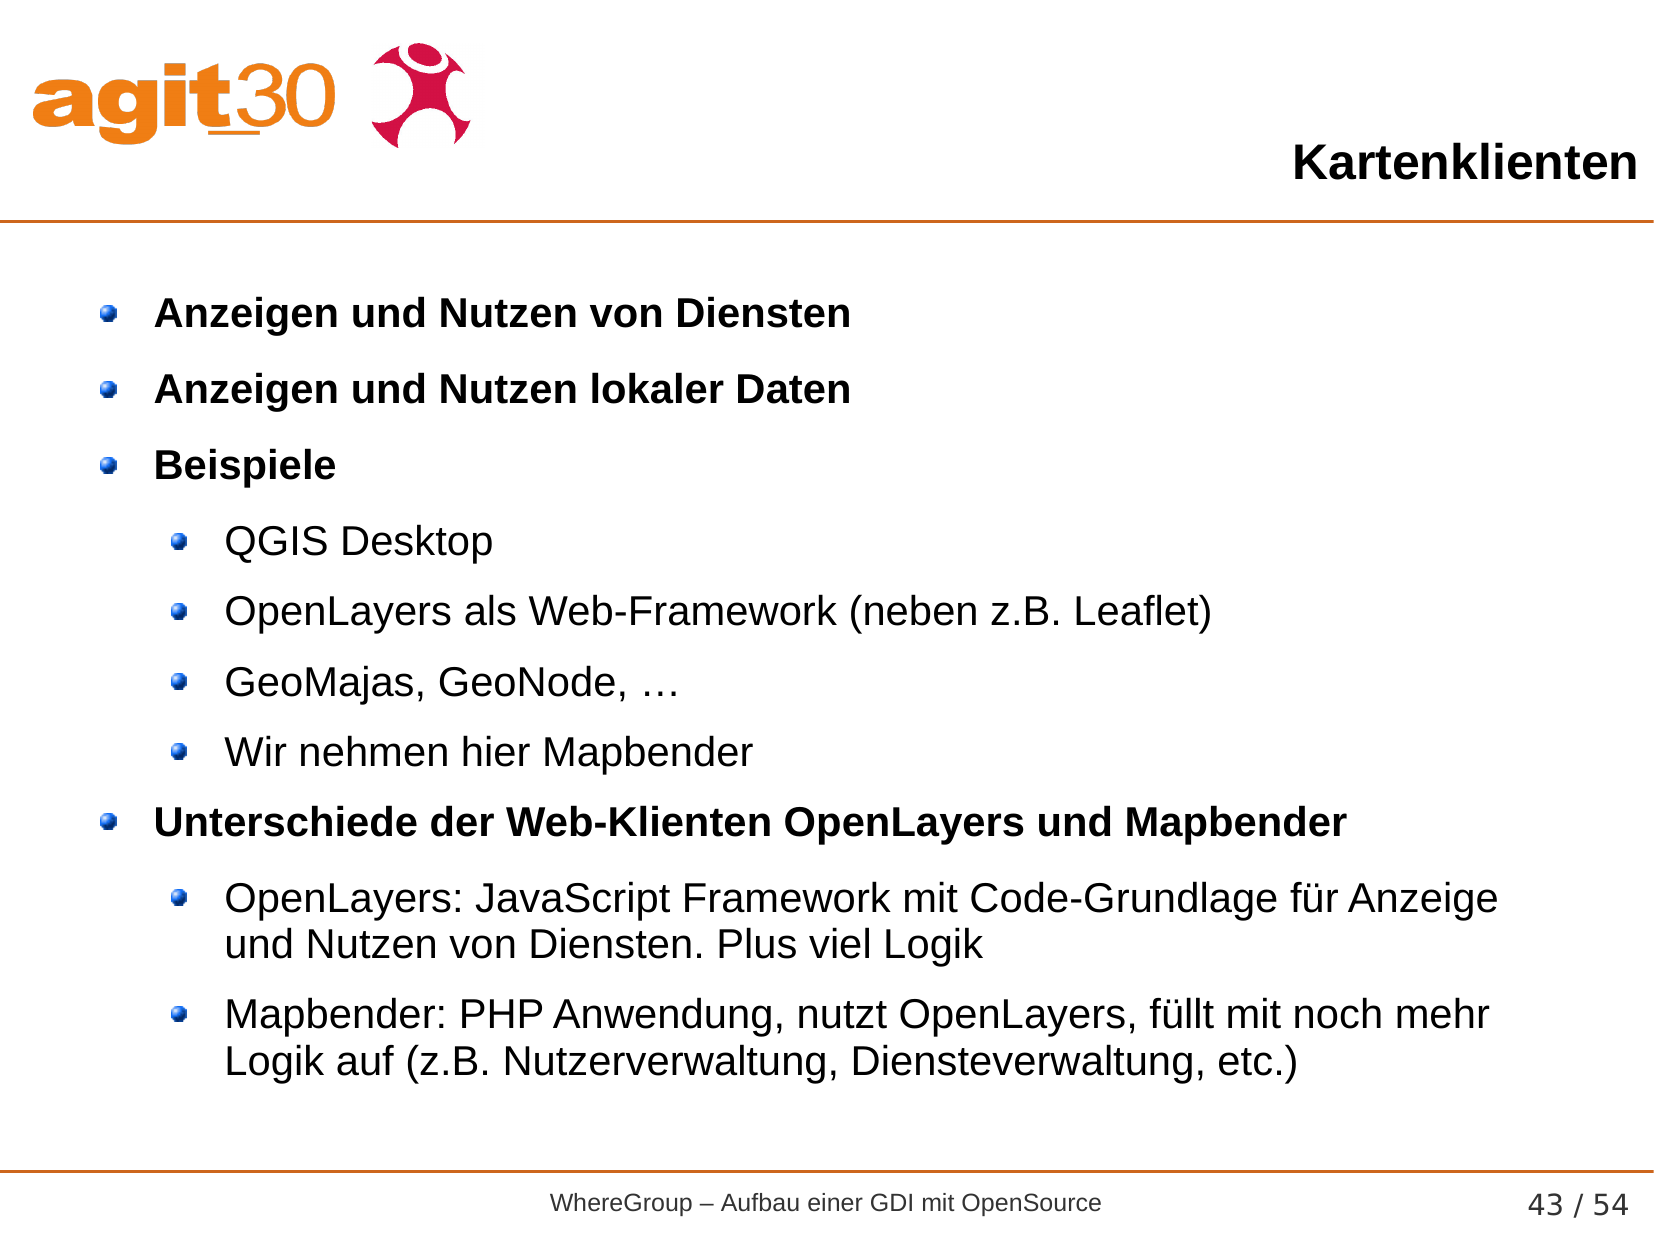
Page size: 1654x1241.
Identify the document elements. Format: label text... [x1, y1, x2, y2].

list Anzeigen und Nutzen von Diensten Anzeigen und Nutzen lokaler Daten Beispiele QGIS Desktop OpenLayers als Web-Framework (neben z.B. Leaflet) GeoMajas, GeoNode, … Wir nehmen hier Mapbender Unterschiede der Web-Klienten OpenLayers und Mapbender OpenLayers: JavaScript Framework mit Code-Grundlage für Anzeige und Nutzen von Diensten. Plus viel Logik Mapbender: PHP Anwendung, nutzt OpenLayers, füllt mit noch mehr Logik auf (z.B. Nutzerverwaltung, Diensteverwaltung, etc.) [82, 290, 1571, 1109]
title Kartenklienten [265, 118, 1654, 207]
picture [29, 58, 340, 148]
